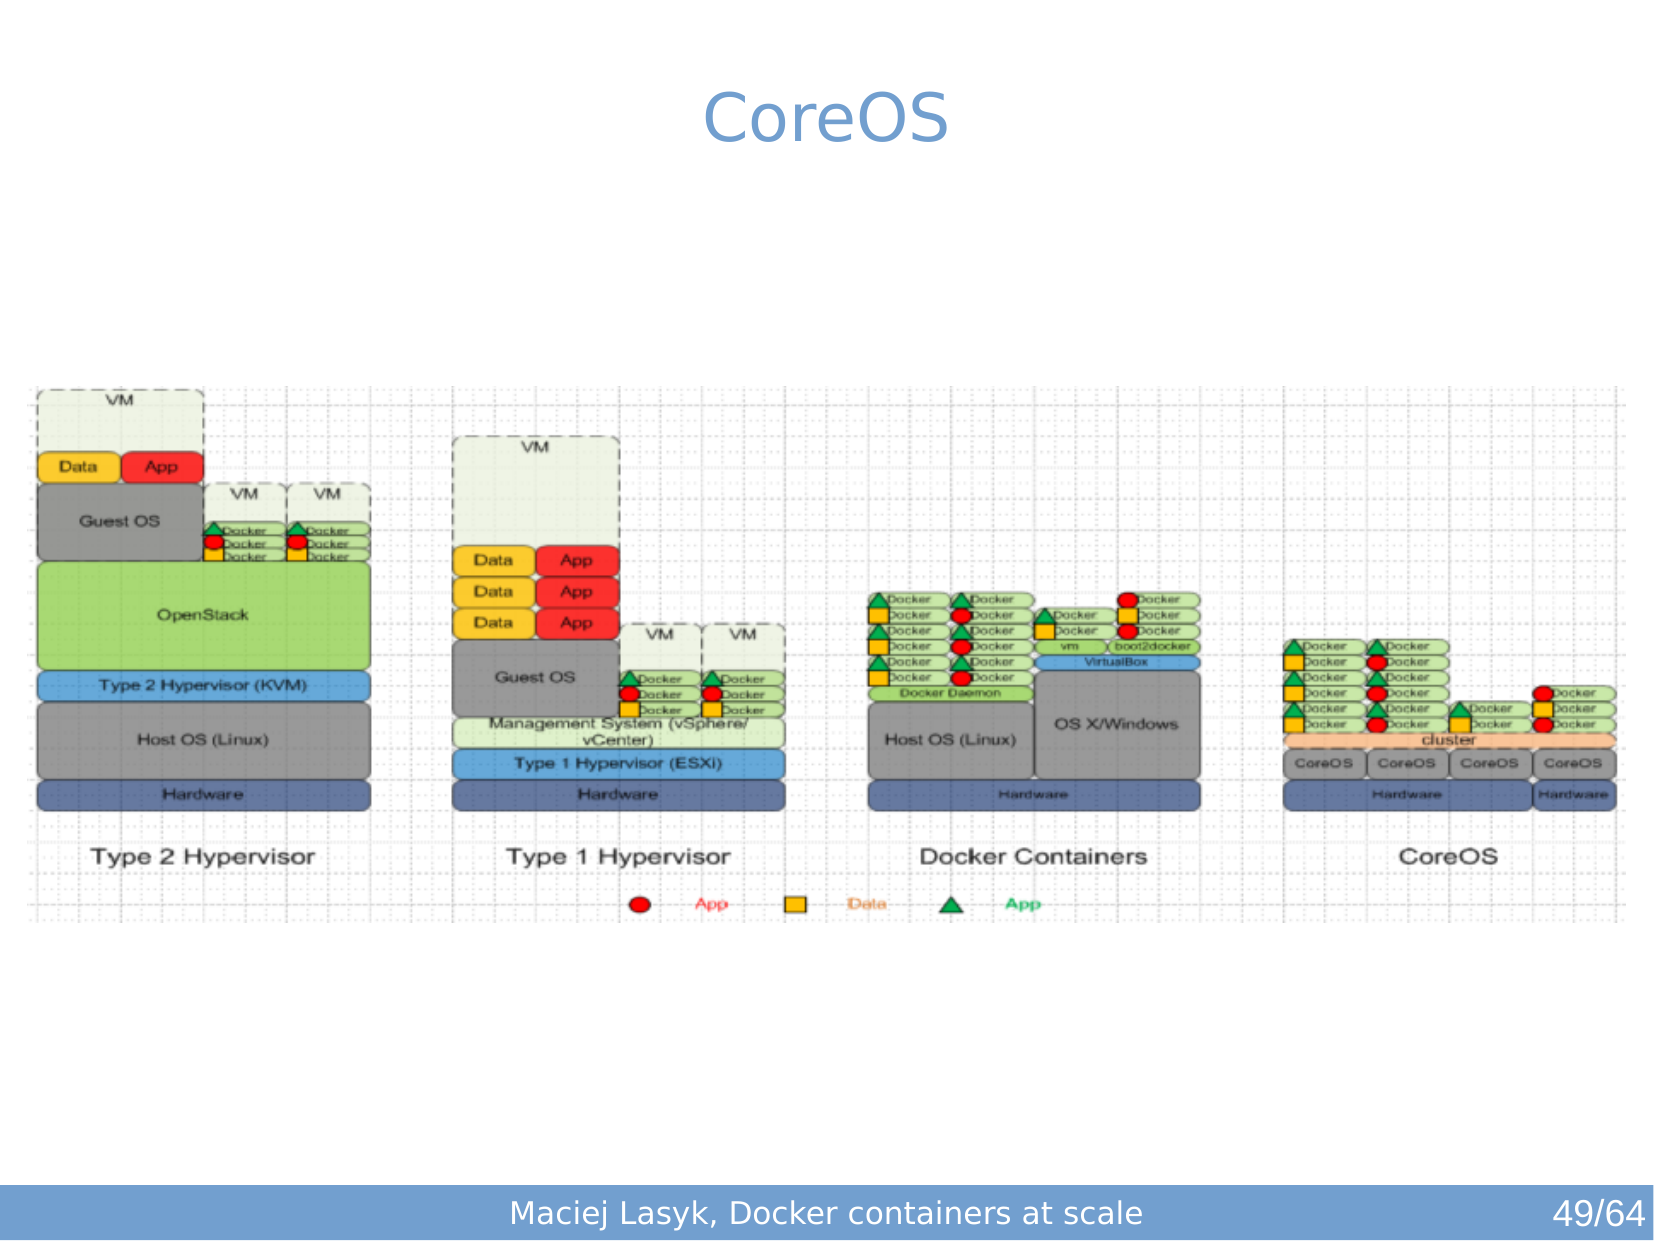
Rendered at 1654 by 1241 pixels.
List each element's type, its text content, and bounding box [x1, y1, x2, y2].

text_box CoreOS [687, 72, 967, 166]
text_box 49/64 [1527, 1185, 1654, 1241]
picture [27, 386, 1626, 923]
text_box [0, 1185, 1527, 1241]
text_box Maciej Lasyk, Docker containers at scale [494, 1188, 1160, 1240]
